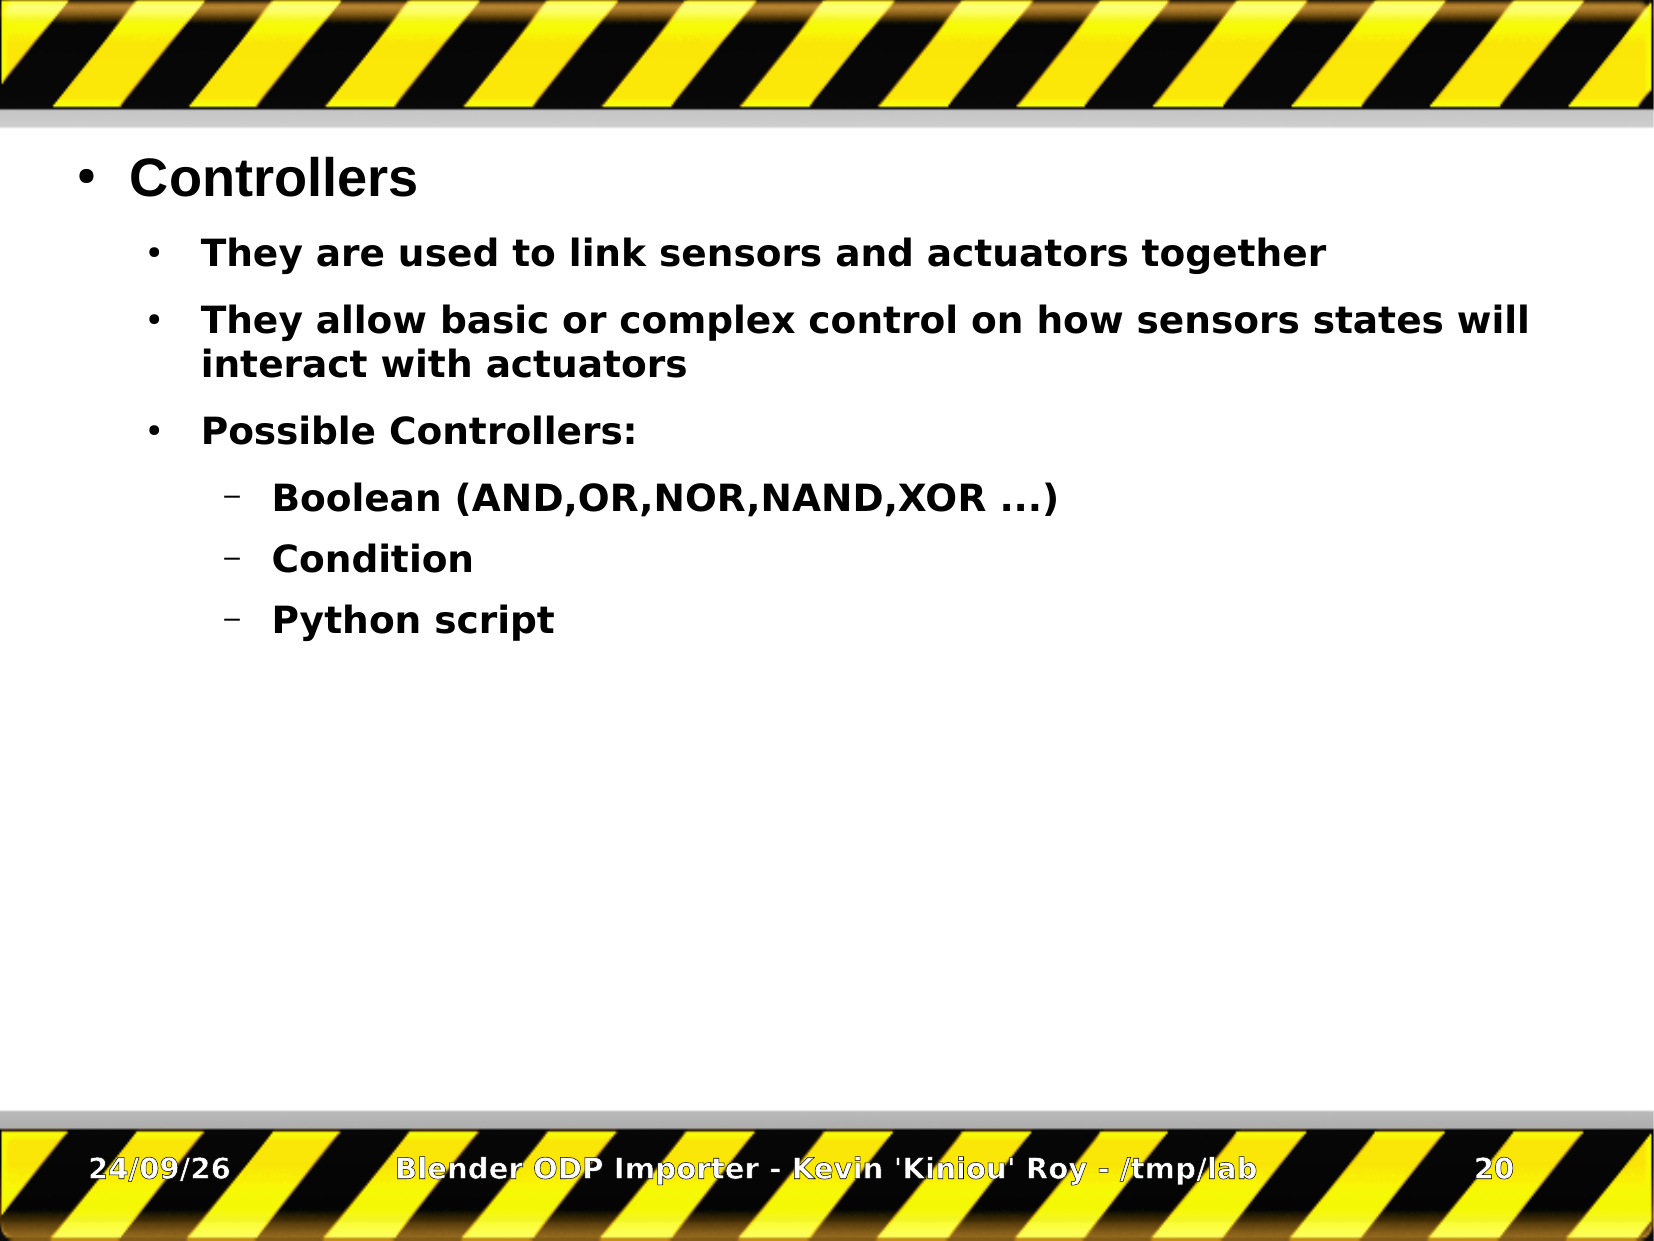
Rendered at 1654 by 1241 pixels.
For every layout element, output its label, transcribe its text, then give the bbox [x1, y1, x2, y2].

title Components [73, 14, 1580, 102]
picture [0, 0, 1654, 1241]
list Controllers They are used to link sensors and actuators together They allow basic or complex control on how sensors states will interact with actuators Possible Controllers: Boolean (AND,OR,NOR,NAND,XOR ...) Condition Python script [59, 147, 1595, 803]
